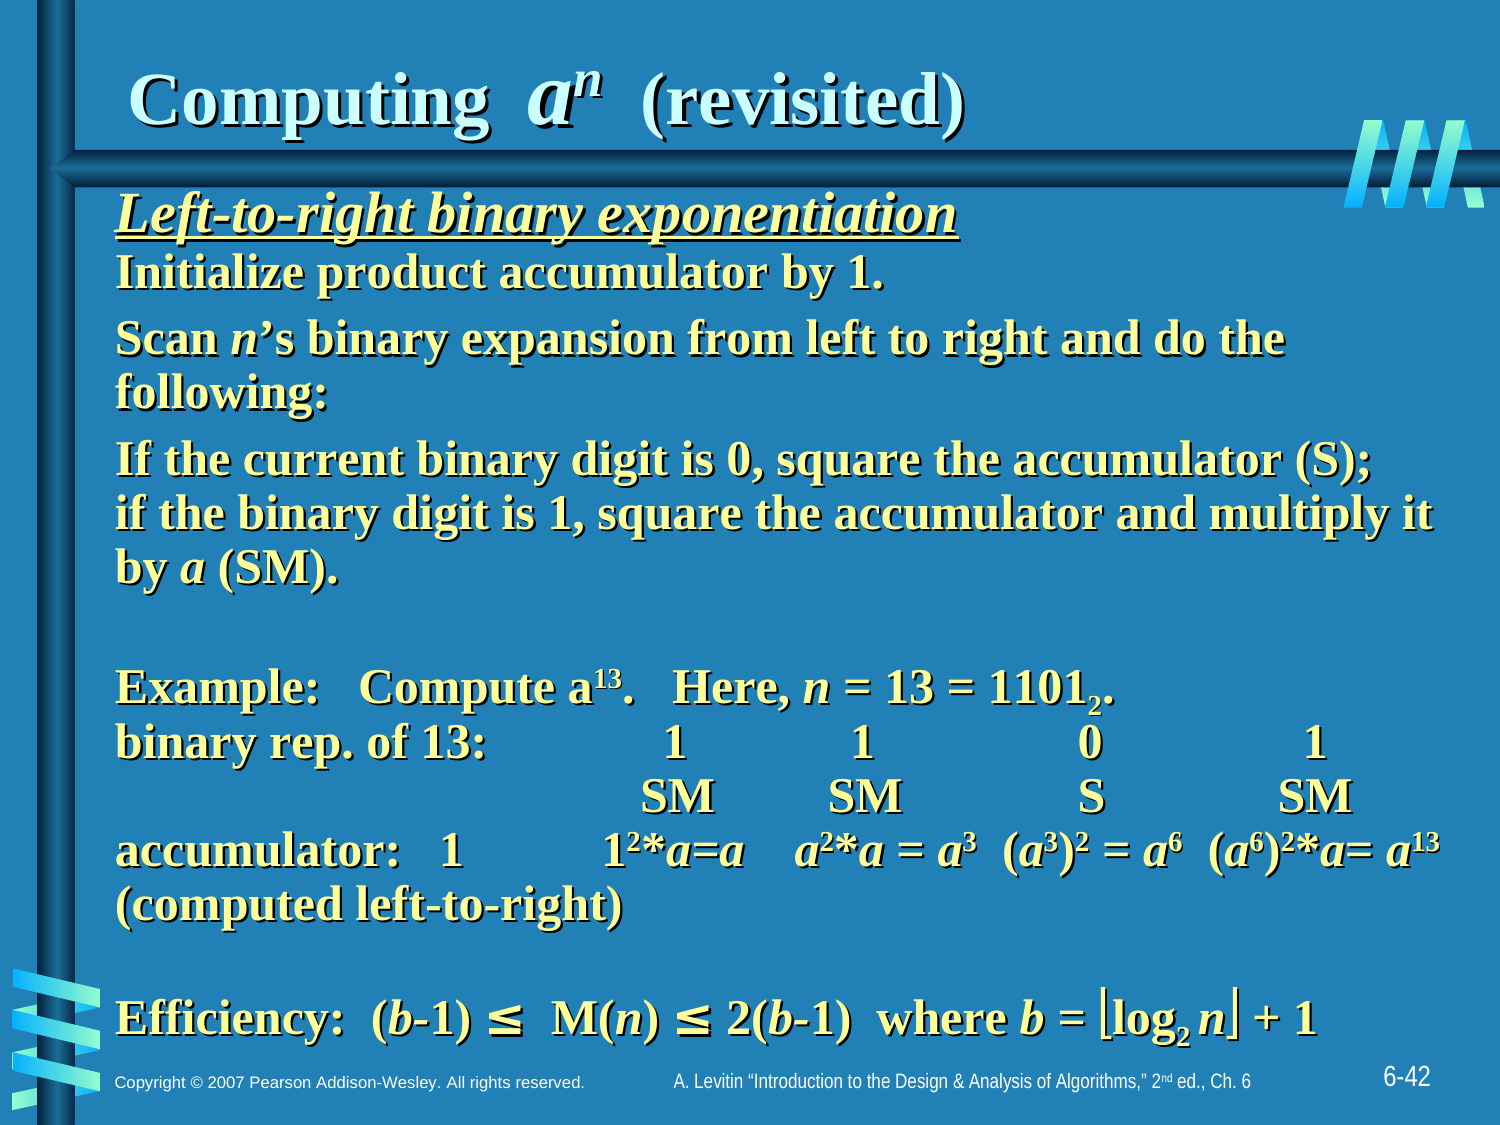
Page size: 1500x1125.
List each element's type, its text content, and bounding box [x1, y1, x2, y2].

list Left-to-right binary exponentiation Initialize product accumulator by 1. Scan n’s binary expansion from left to right and do the following: If the current binary digit is 0, square the accumulator (S); if the binary digit is 1, square the accumulator and multiply it by a (SM). Example: Compute a13. Here, n = 13 = 11012. binary rep. of 13: 1 1 0 1 SM SM S SM accumulator: 1 12*a=a a2*a = a3 (a3)2 = a6 (a6)2*a= a13 (computed left-to-right) Efficiency: (b-1) ≤ M(n) ≤ 2(b-1) where b = log2 n + 1 [99, 174, 1500, 1075]
title Computing an (revisited) [112, 37, 1413, 138]
